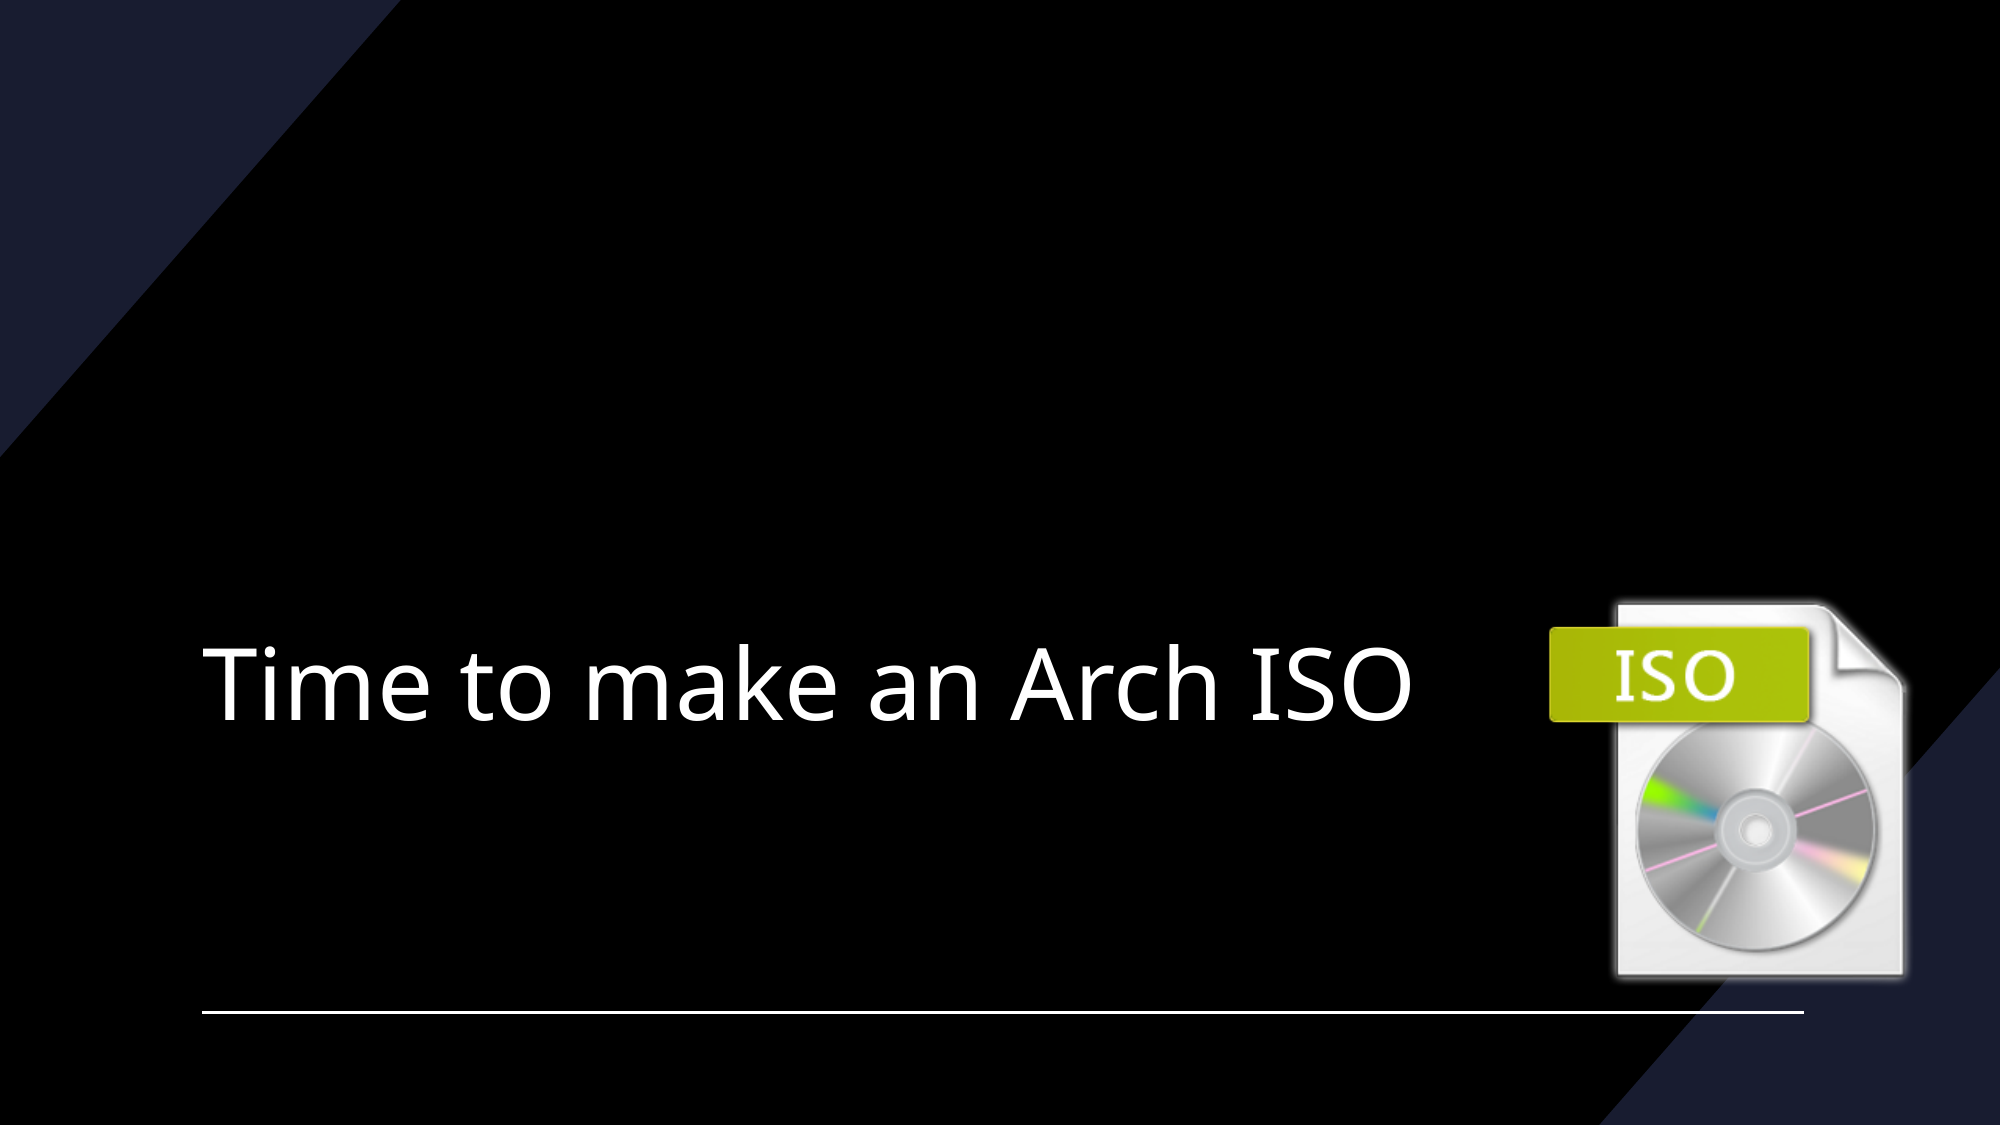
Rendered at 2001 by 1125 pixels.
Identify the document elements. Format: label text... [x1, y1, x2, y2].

picture [1529, 591, 1930, 992]
title Time to make an Arch ISO [187, 280, 1586, 749]
